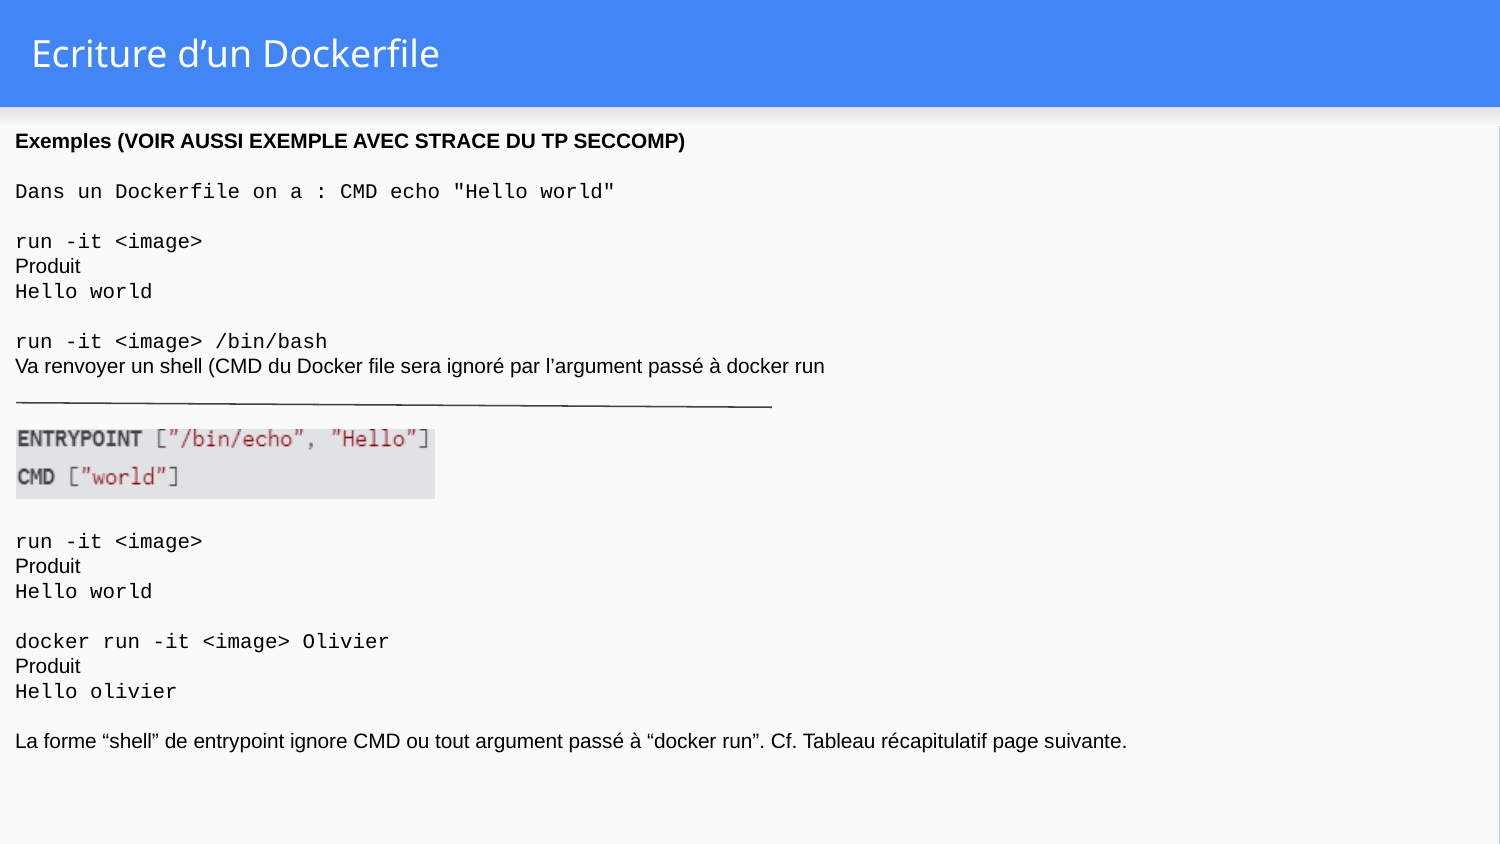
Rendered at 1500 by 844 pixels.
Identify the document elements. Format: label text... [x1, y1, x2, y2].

picture [16, 429, 435, 499]
text_box Exemples (VOIR AUSSI EXEMPLE AVEC STRACE DU TP SECCOMP) Dans un Dockerfile on a : CMD echo "Hello world" run -it <image> Produit Hello world run -it <image> /bin/bash Va renvoyer un shell (CMD du Docker file sera ignoré par l’argument passé à docker run run -it <image> Produit Hello world docker run -it <image> Olivier Produit Hello olivier La forme “shell” de entrypoint ignore CMD ou tout argument passé à “docker run”. Cf. Tableau récapitulatif page suivante. [0, 112, 1489, 831]
title Ecriture d’un Dockerfile [16, 2, 1464, 102]
